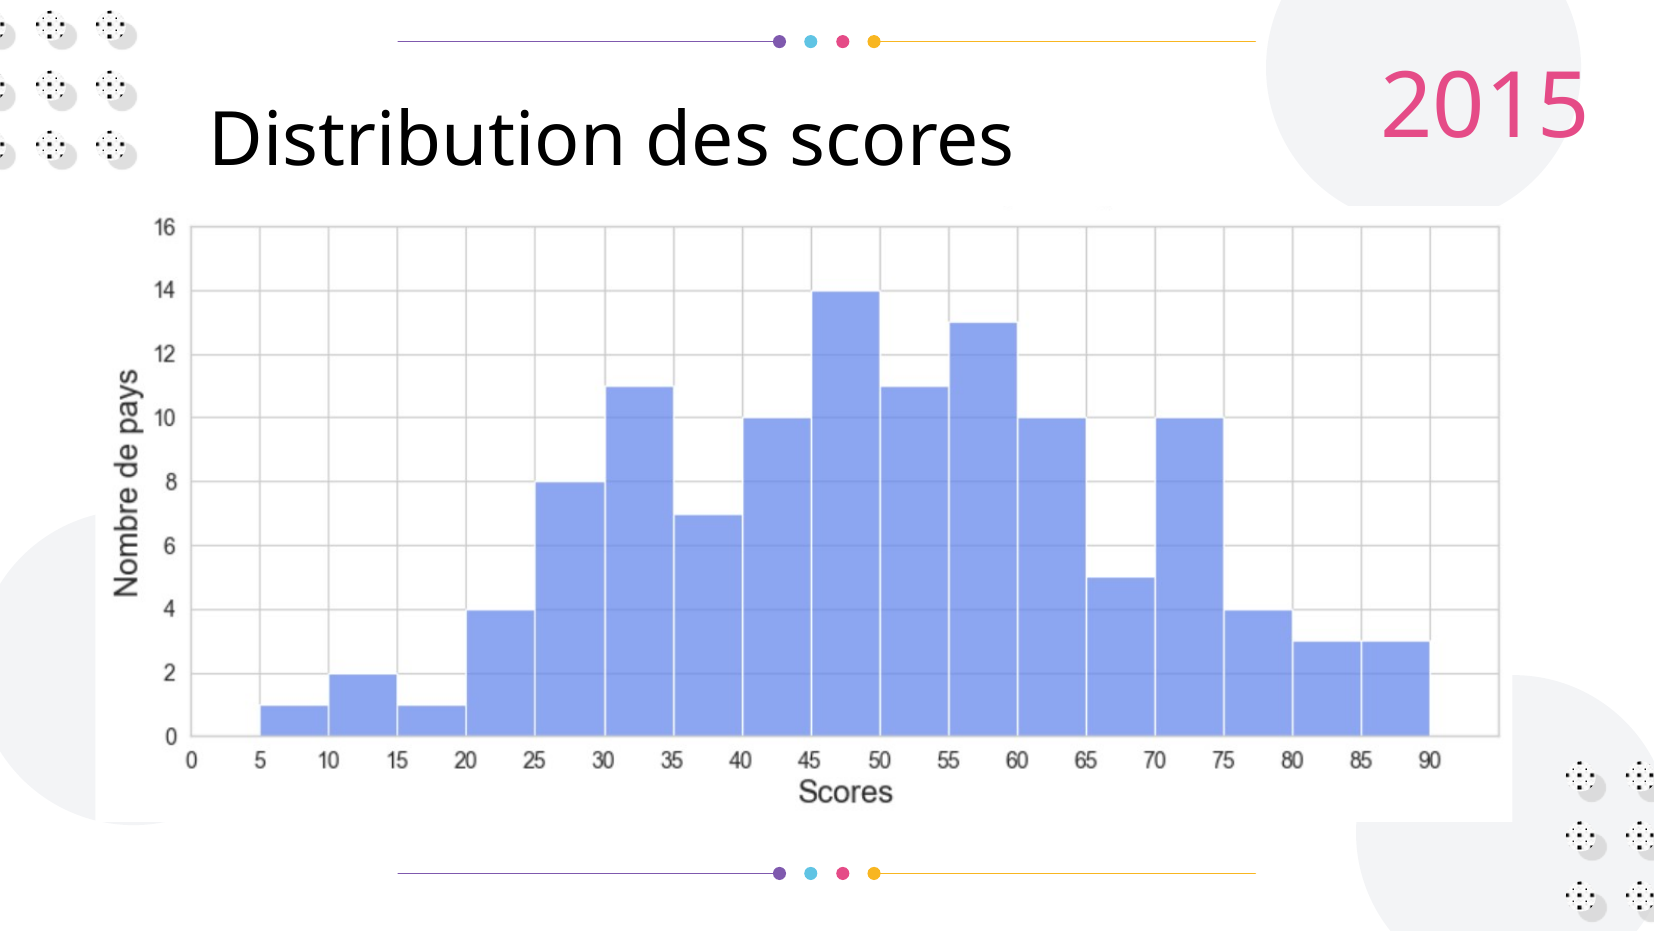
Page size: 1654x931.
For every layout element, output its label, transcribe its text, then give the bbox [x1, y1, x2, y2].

picture [95, 70, 126, 101]
picture [1625, 881, 1654, 912]
text_box Distribution des scores [194, 78, 1556, 168]
picture [1565, 821, 1596, 852]
picture [35, 70, 66, 101]
text_box [772, 866, 787, 881]
picture [0, 133, 7, 158]
picture [1565, 881, 1596, 912]
picture [1565, 761, 1596, 792]
picture [95, 10, 126, 41]
picture [35, 130, 67, 161]
text_box [836, 866, 850, 881]
picture [1625, 821, 1654, 852]
picture [95, 206, 1513, 822]
picture [35, 10, 66, 41]
text_box [804, 866, 818, 881]
text_box [772, 35, 787, 49]
text_box 2015 [1365, 32, 1616, 140]
picture [1625, 761, 1654, 792]
text_box [804, 35, 818, 49]
text_box [867, 866, 881, 881]
text_box [836, 35, 850, 49]
picture [0, 73, 6, 98]
picture [95, 130, 127, 161]
picture [0, 13, 6, 38]
text_box [867, 35, 881, 49]
